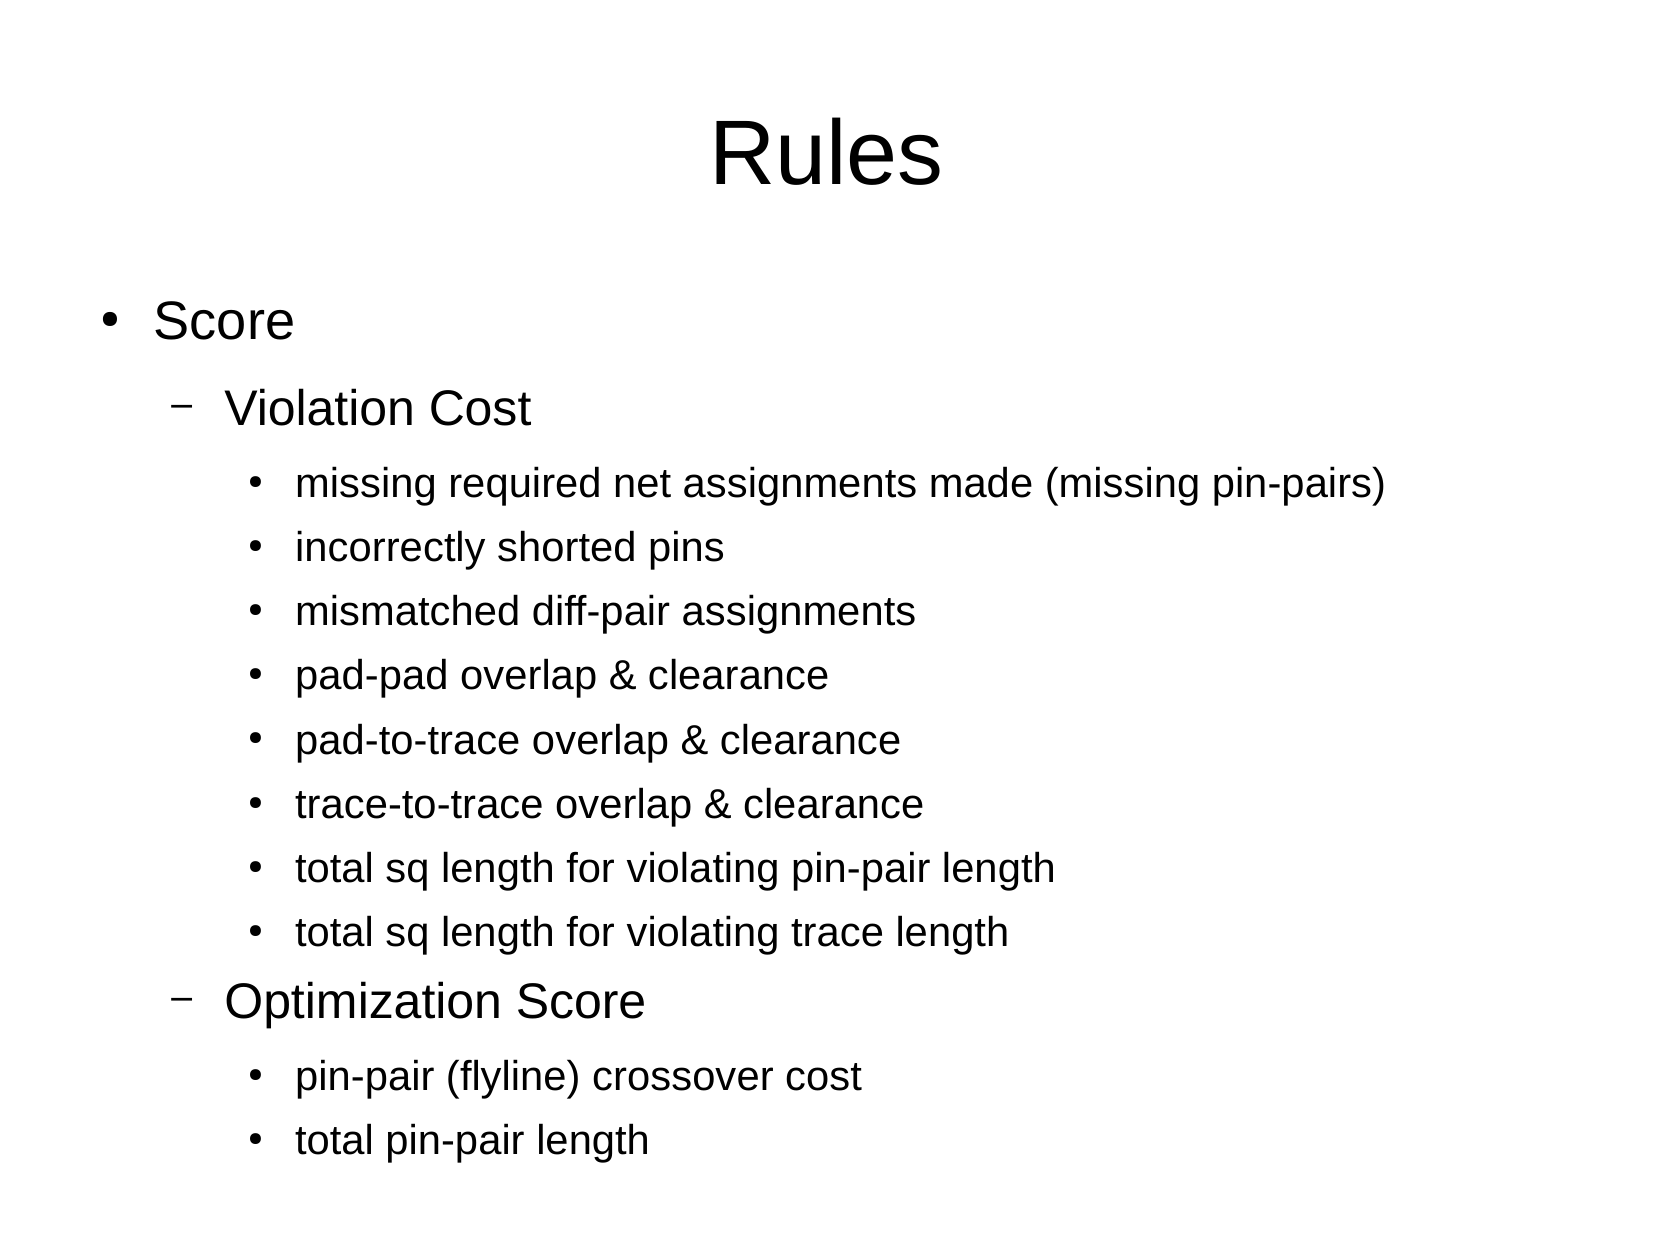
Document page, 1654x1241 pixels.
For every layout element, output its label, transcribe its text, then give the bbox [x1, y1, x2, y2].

title Rules [82, 49, 1571, 257]
list Score Violation Cost missing required net assignments made (missing pin-pairs) incorrectly shorted pins mismatched diff-pair assignments pad-pad overlap & clearance pad-to-trace overlap & clearance trace-to-trace overlap & clearance total sq length for violating pin-pair length total sq length for violating trace length Optimization Score pin-pair (flyline) crossover cost total pin-pair length [82, 290, 1571, 1167]
